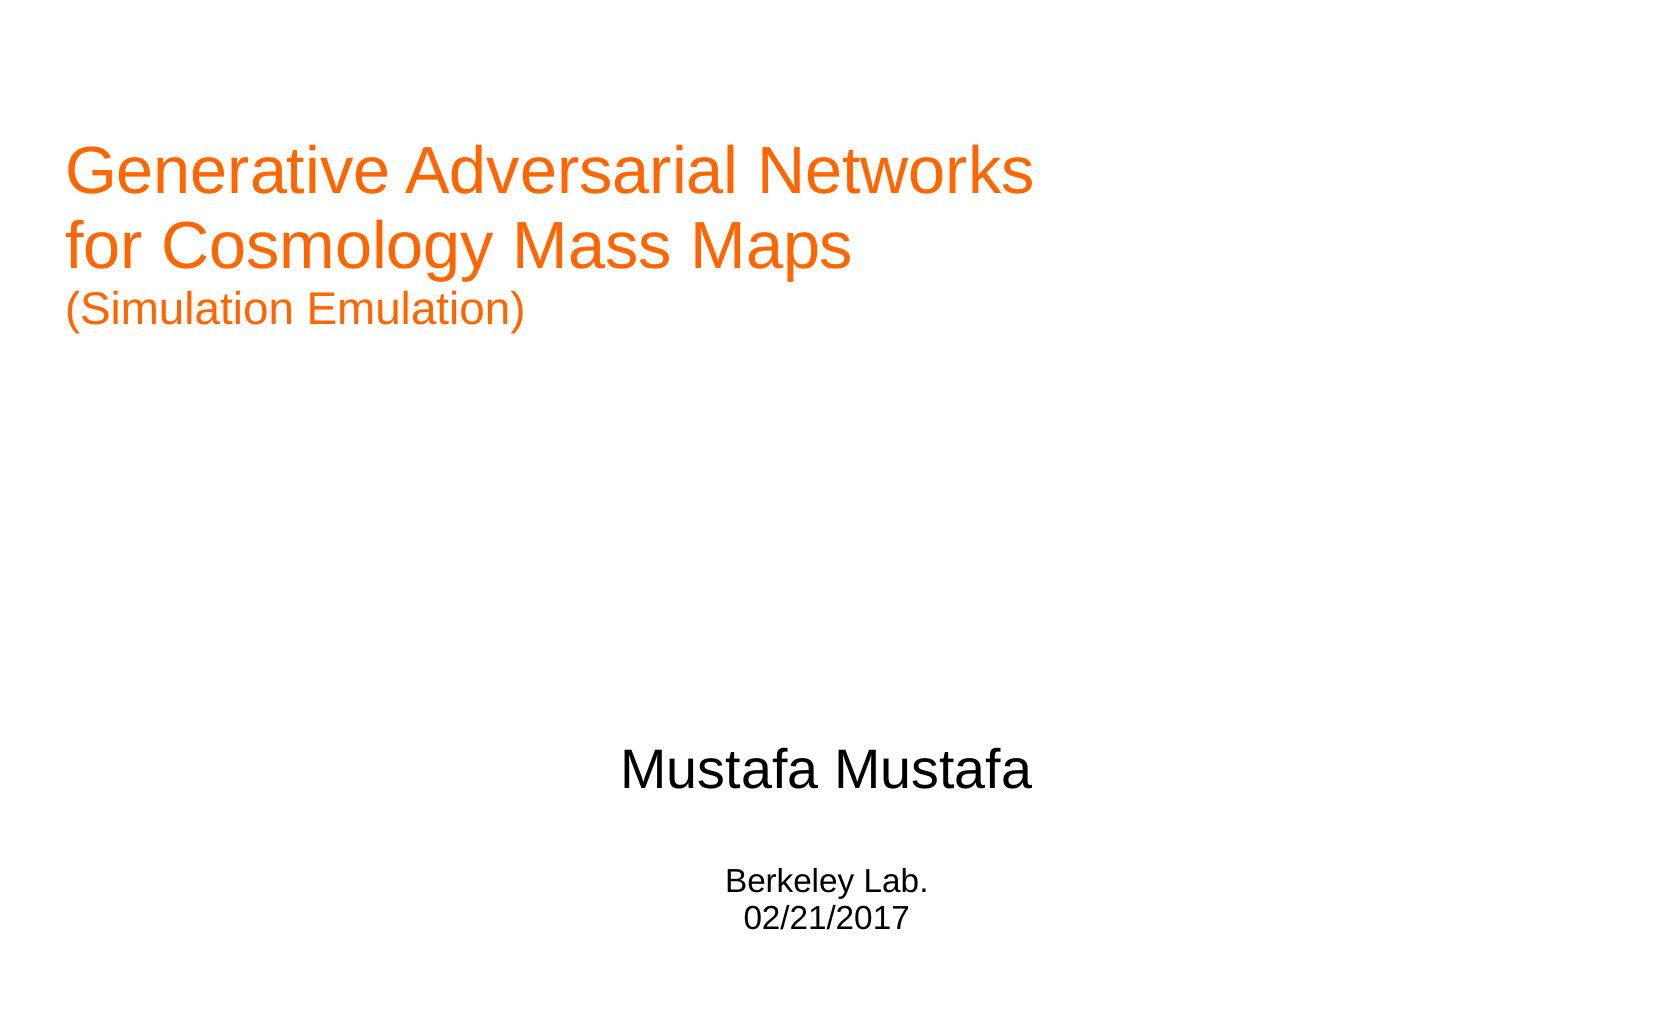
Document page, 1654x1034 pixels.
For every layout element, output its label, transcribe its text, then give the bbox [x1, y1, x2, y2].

title Generative Adversarial Networks for Cosmology Mass Maps (Simulation Emulation) [64, 110, 1591, 357]
subtitle Mustafa Mustafa Berkeley Lab. 02/21/2017 [82, 413, 1571, 1013]
